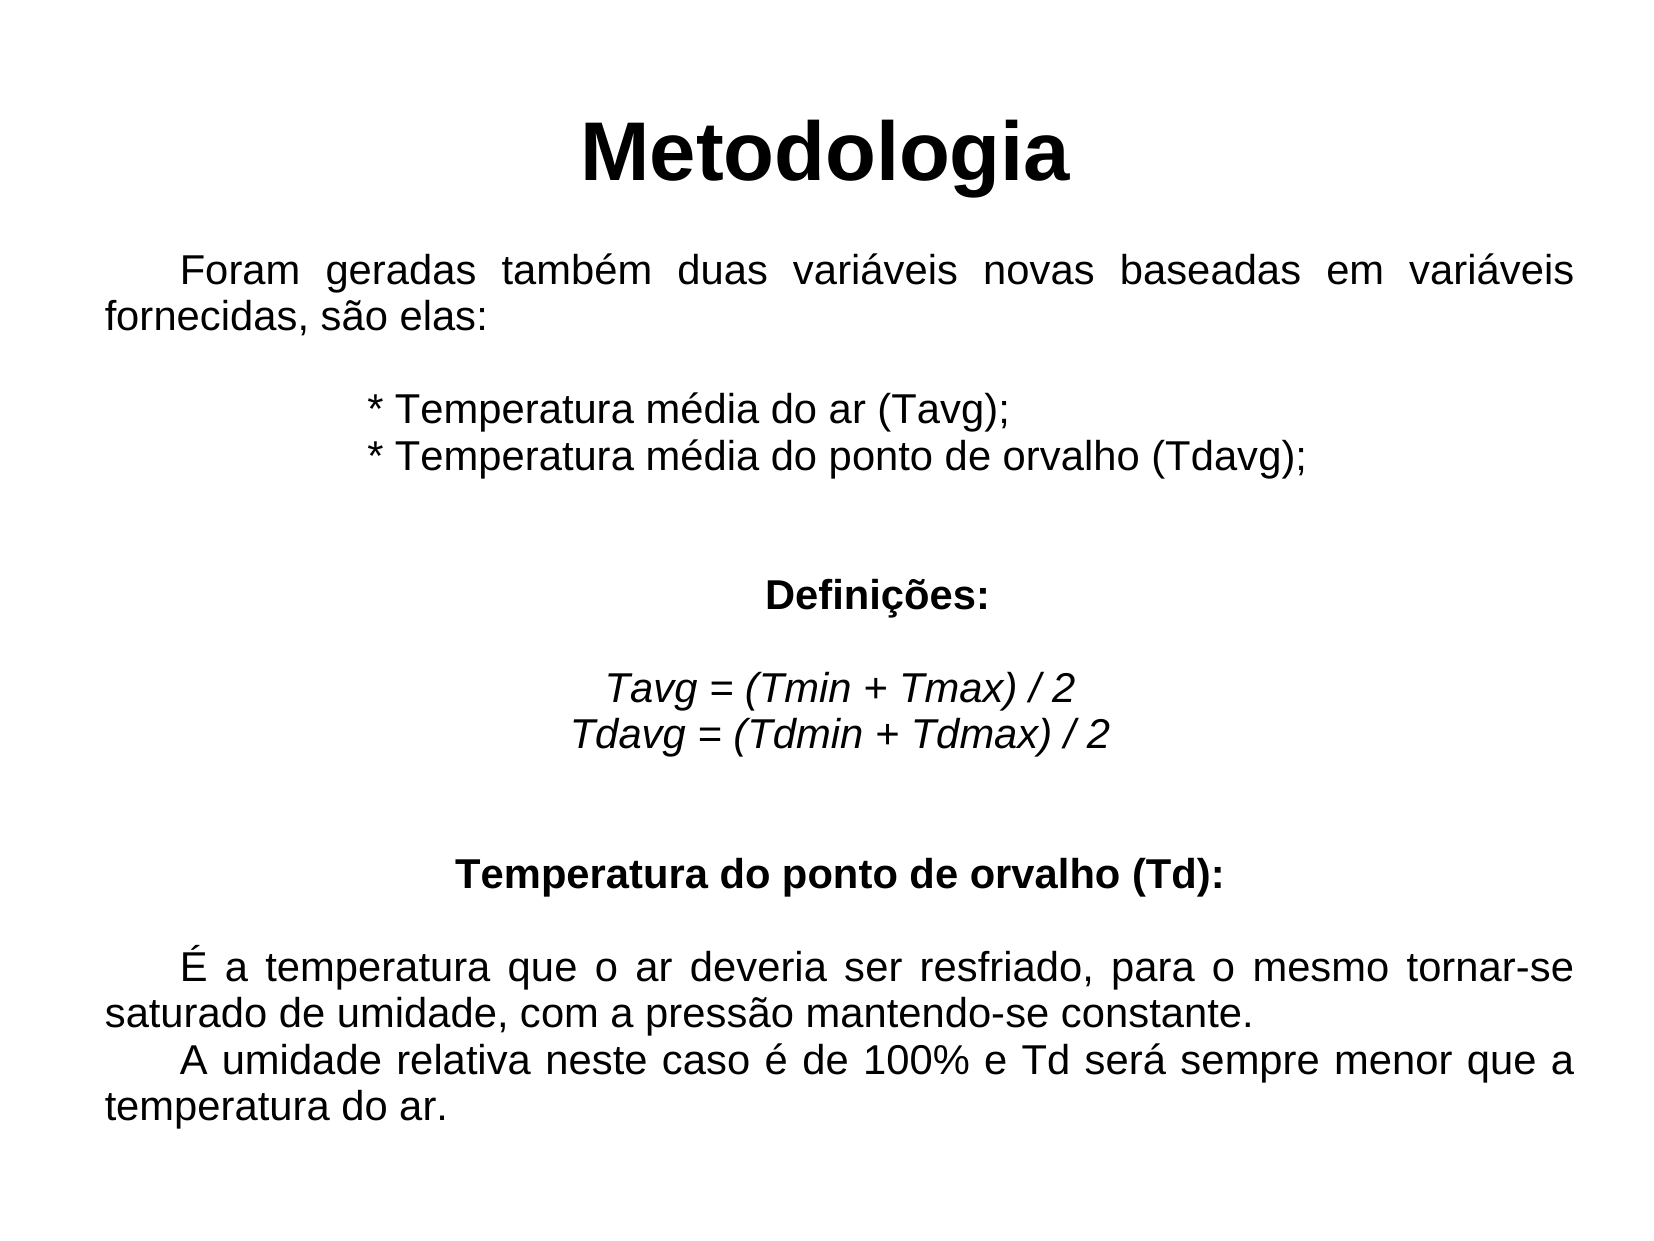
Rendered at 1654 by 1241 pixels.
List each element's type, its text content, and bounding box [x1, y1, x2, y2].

text_box Foram geradas também duas variáveis novas baseadas em variáveis fornecidas, são elas: * Temperatura média do ar (Tavg); * Temperatura média do ponto de orvalho (Tdavg); Definições: Tavg = (Tmin + Tmax) / 2 Tdavg = (Tdmin + Tdmax) / 2 Temperatura do ponto de orvalho (Td): É a temperatura que o ar deveria ser resfriado, para o mesmo tornar-se saturado de umidade, com a pressão mantendo-se constante. A umidade relativa neste caso é de 100% e Td será sempre menor que a temperatura do ar. [90, 239, 1591, 1140]
title Metodologia [82, 49, 1569, 255]
